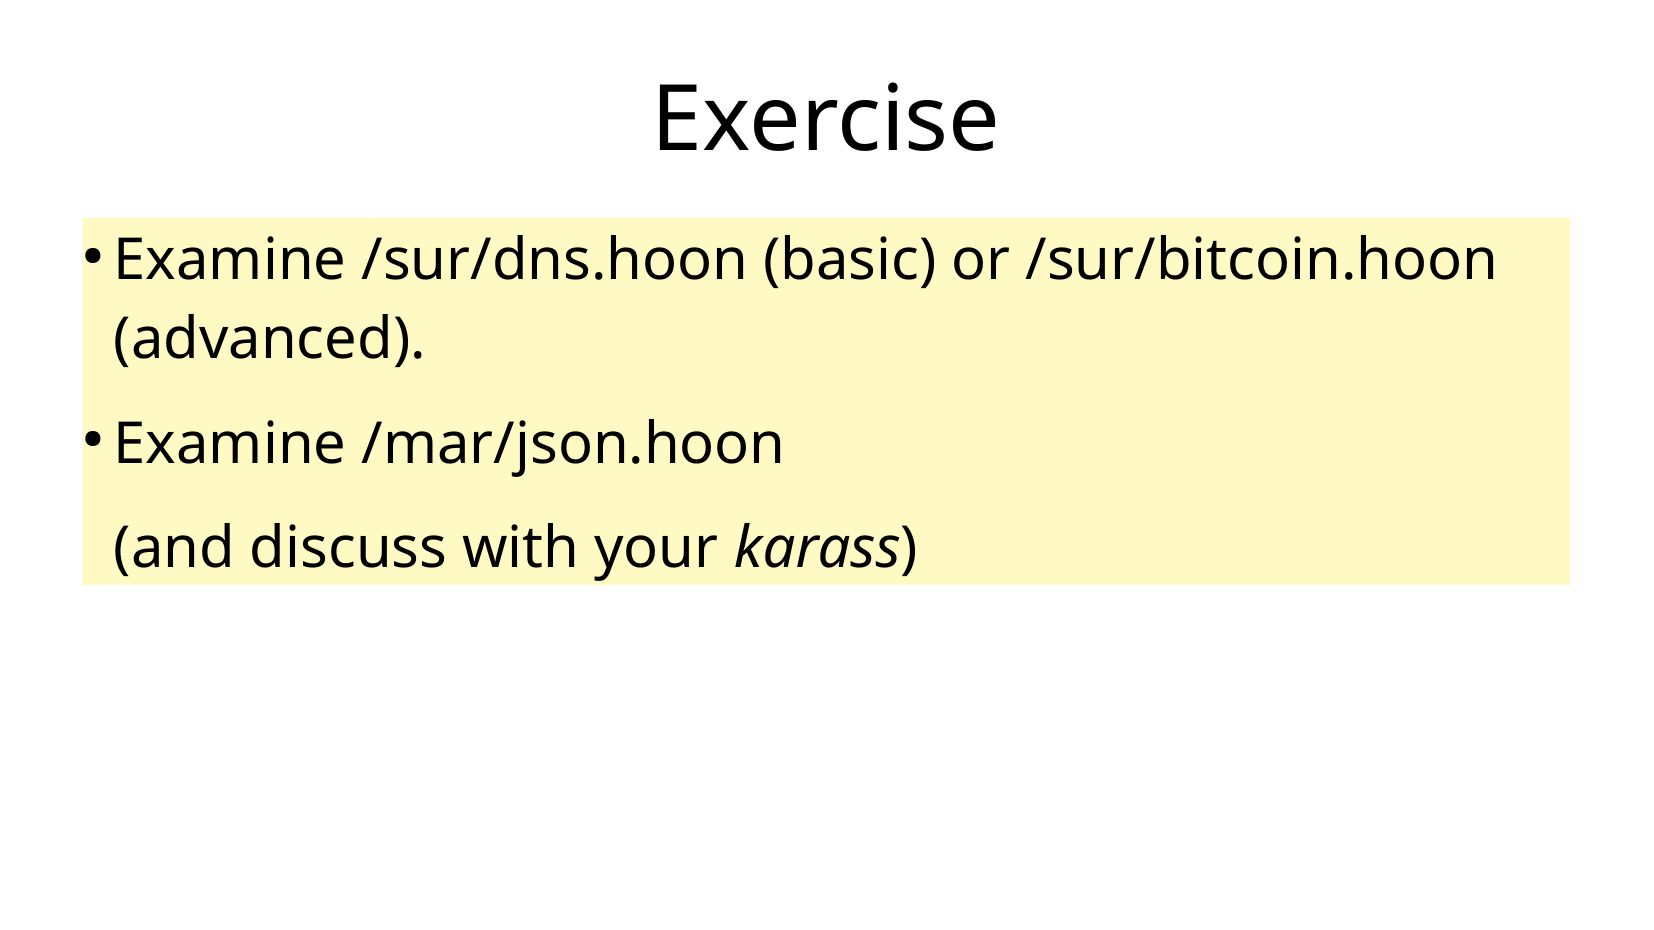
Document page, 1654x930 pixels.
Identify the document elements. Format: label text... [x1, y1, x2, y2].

list Examine /sur/dns.hoon (basic) or /sur/bitcoin.hoon (advanced). Examine /mar/json.hoon (and discuss with your karass) [82, 217, 1571, 586]
title Exercise [82, 37, 1571, 193]
